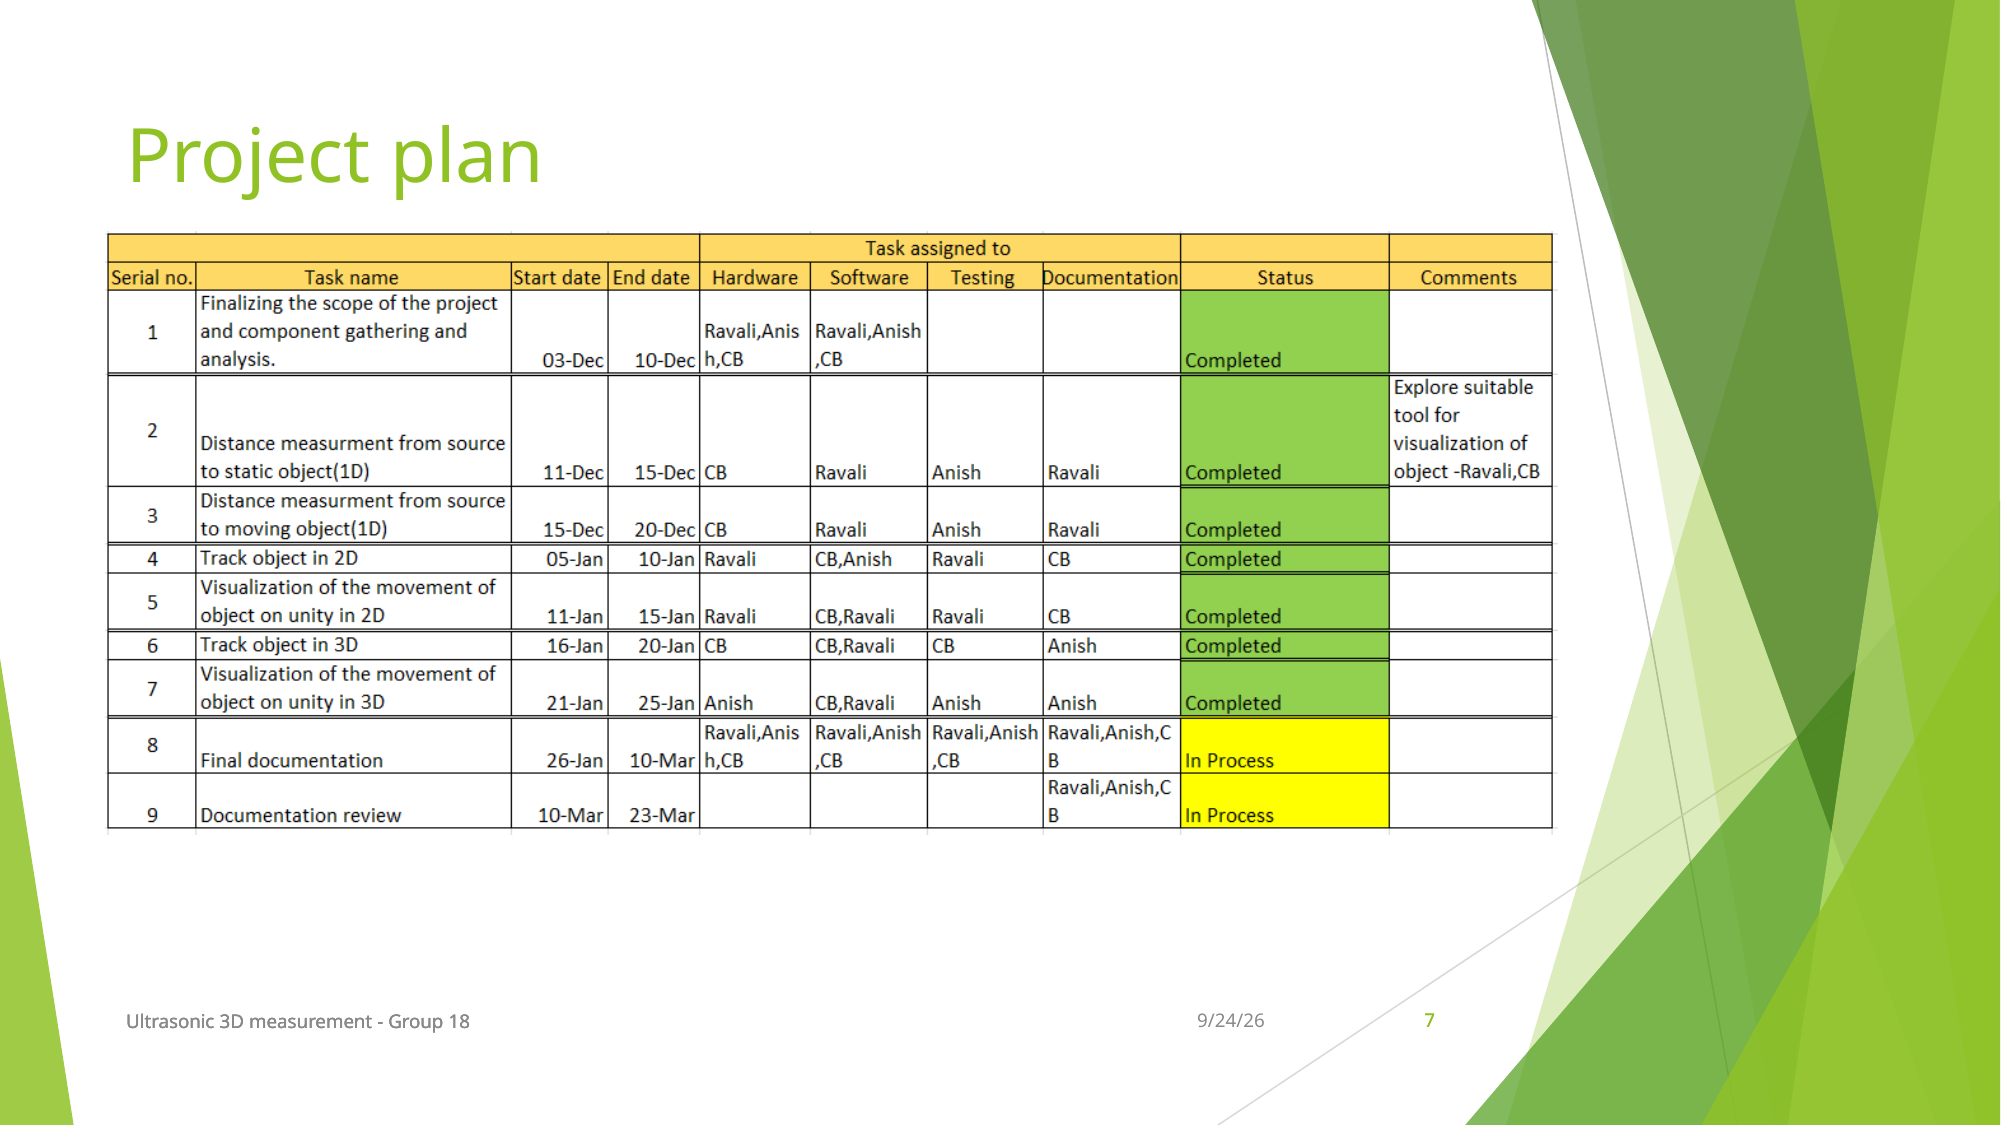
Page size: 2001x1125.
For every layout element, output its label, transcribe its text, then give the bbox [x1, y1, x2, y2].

text_box Project plan [111, 99, 1522, 231]
text_box [1409, 991, 1522, 1051]
text_box Ultrasonic 3D measurement - Group 18 [111, 991, 1145, 1051]
picture [105, 231, 1558, 835]
text_box 2/5/2019 [1181, 991, 1332, 1051]
